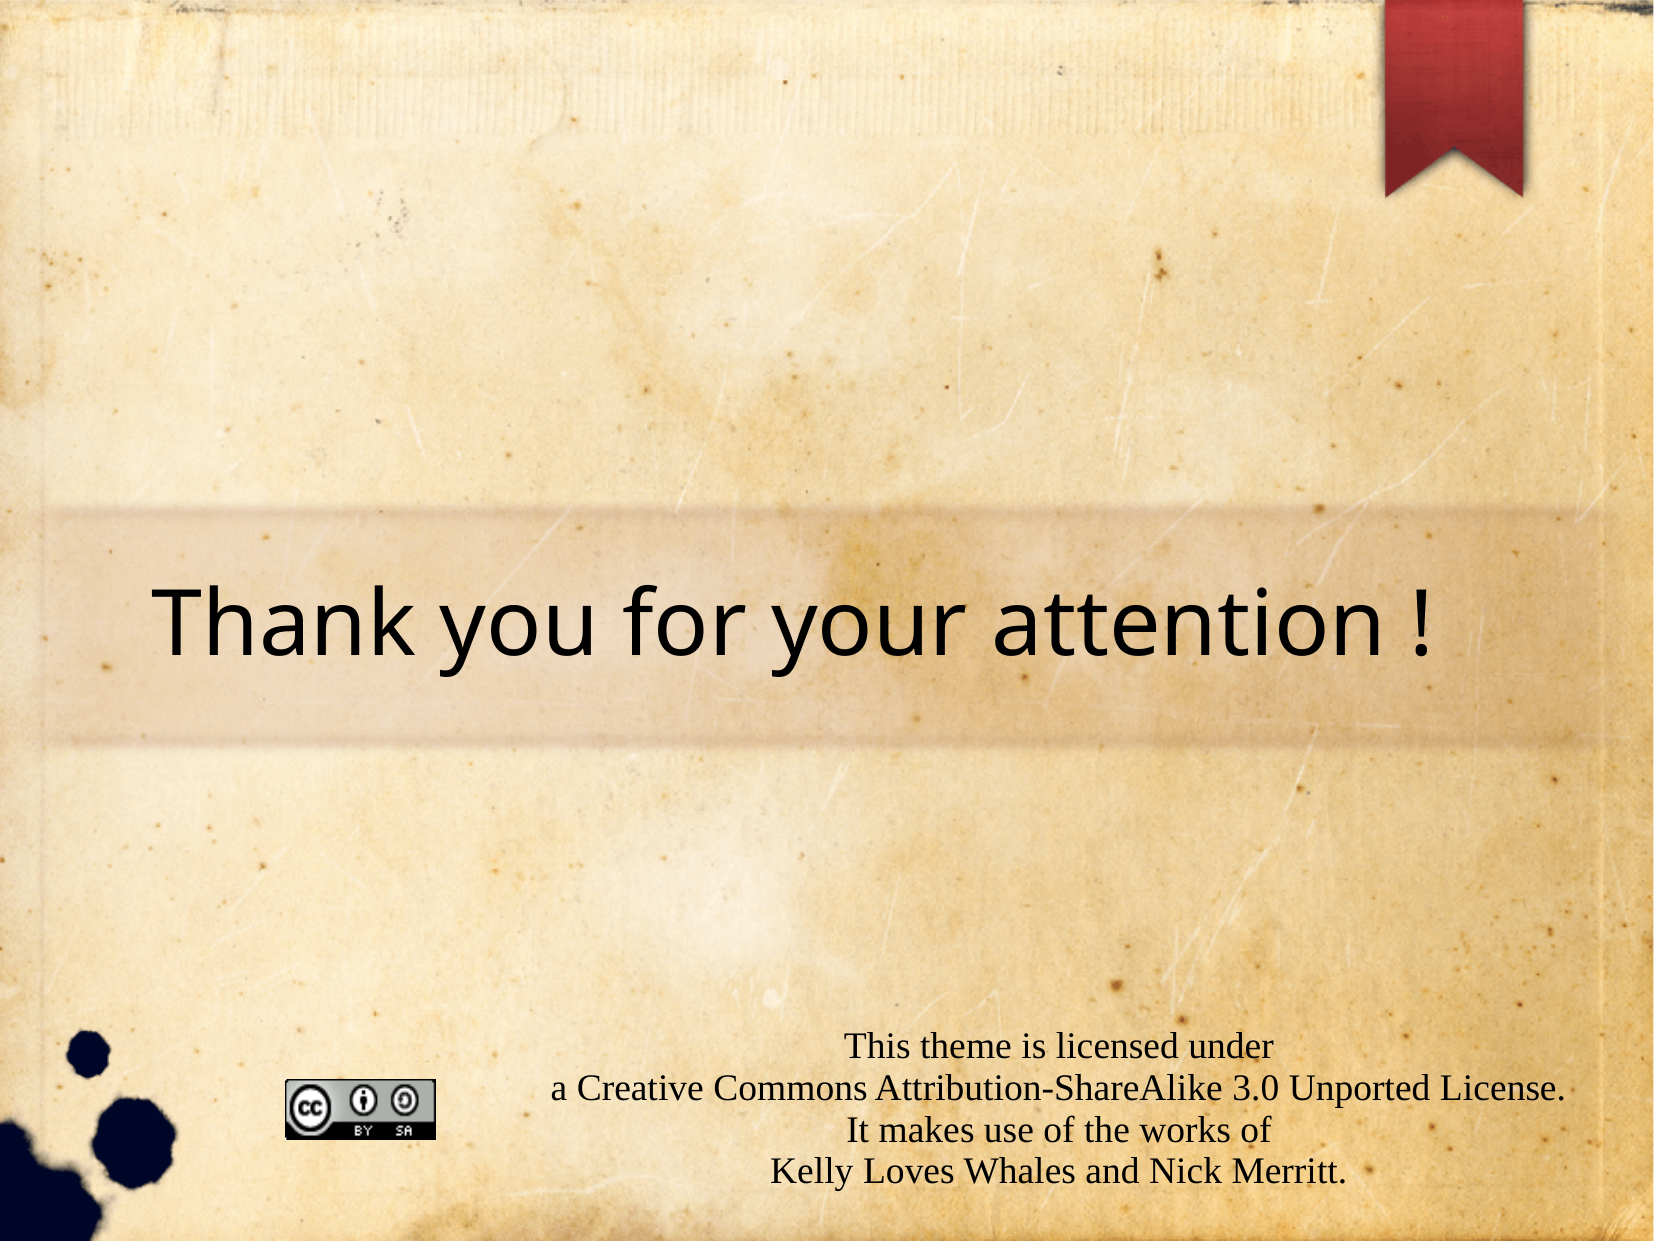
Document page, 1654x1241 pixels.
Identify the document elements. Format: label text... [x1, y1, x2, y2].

text_box Thank you for your attention ! [136, 550, 1517, 825]
picture [0, 0, 1654, 1241]
title This theme is licensed under a Creative Commons Attribution-ShareAlike 3.0 Unported License. It makes use of the works of Kelly Loves Whales and Nick Merritt. [510, 1005, 1609, 1213]
